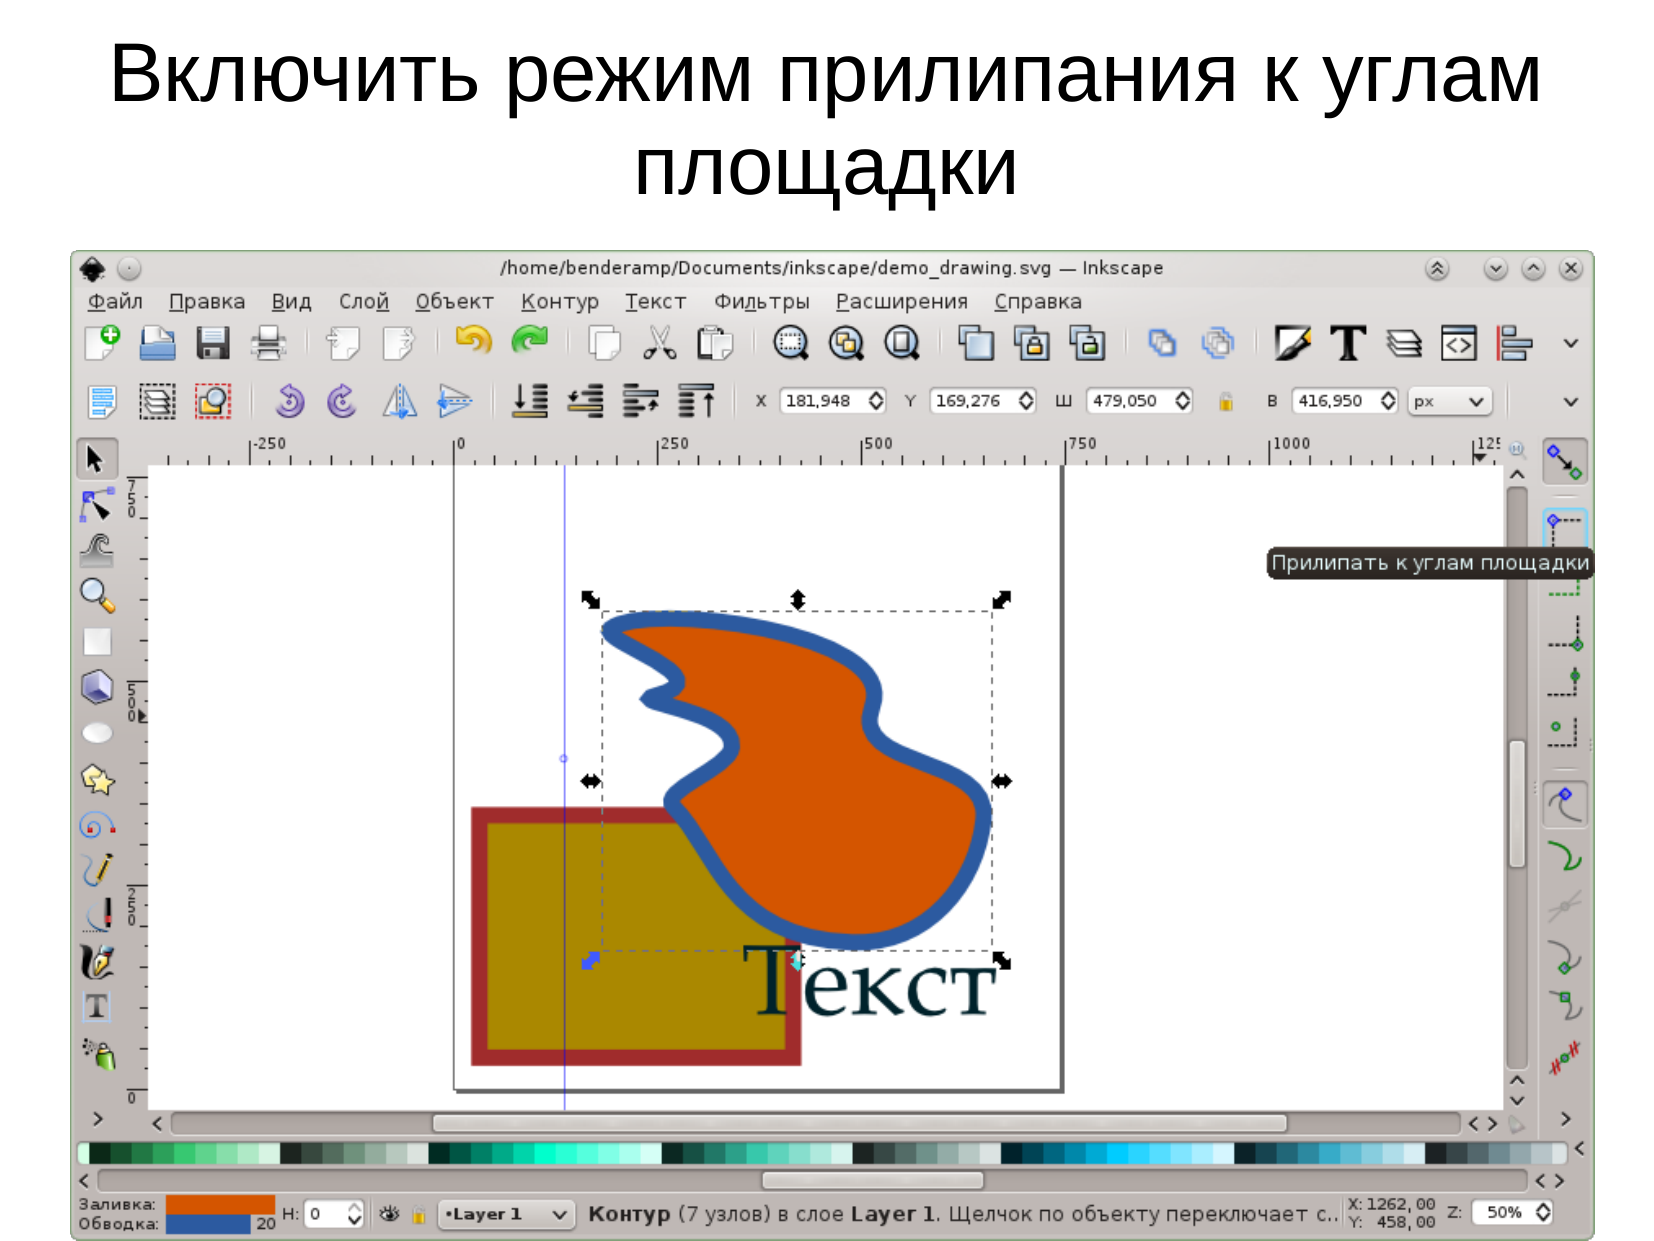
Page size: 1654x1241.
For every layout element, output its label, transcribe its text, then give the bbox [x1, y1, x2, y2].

picture [70, 250, 1595, 1241]
title Включить режим прилипания к углам площадки [82, 25, 1571, 213]
